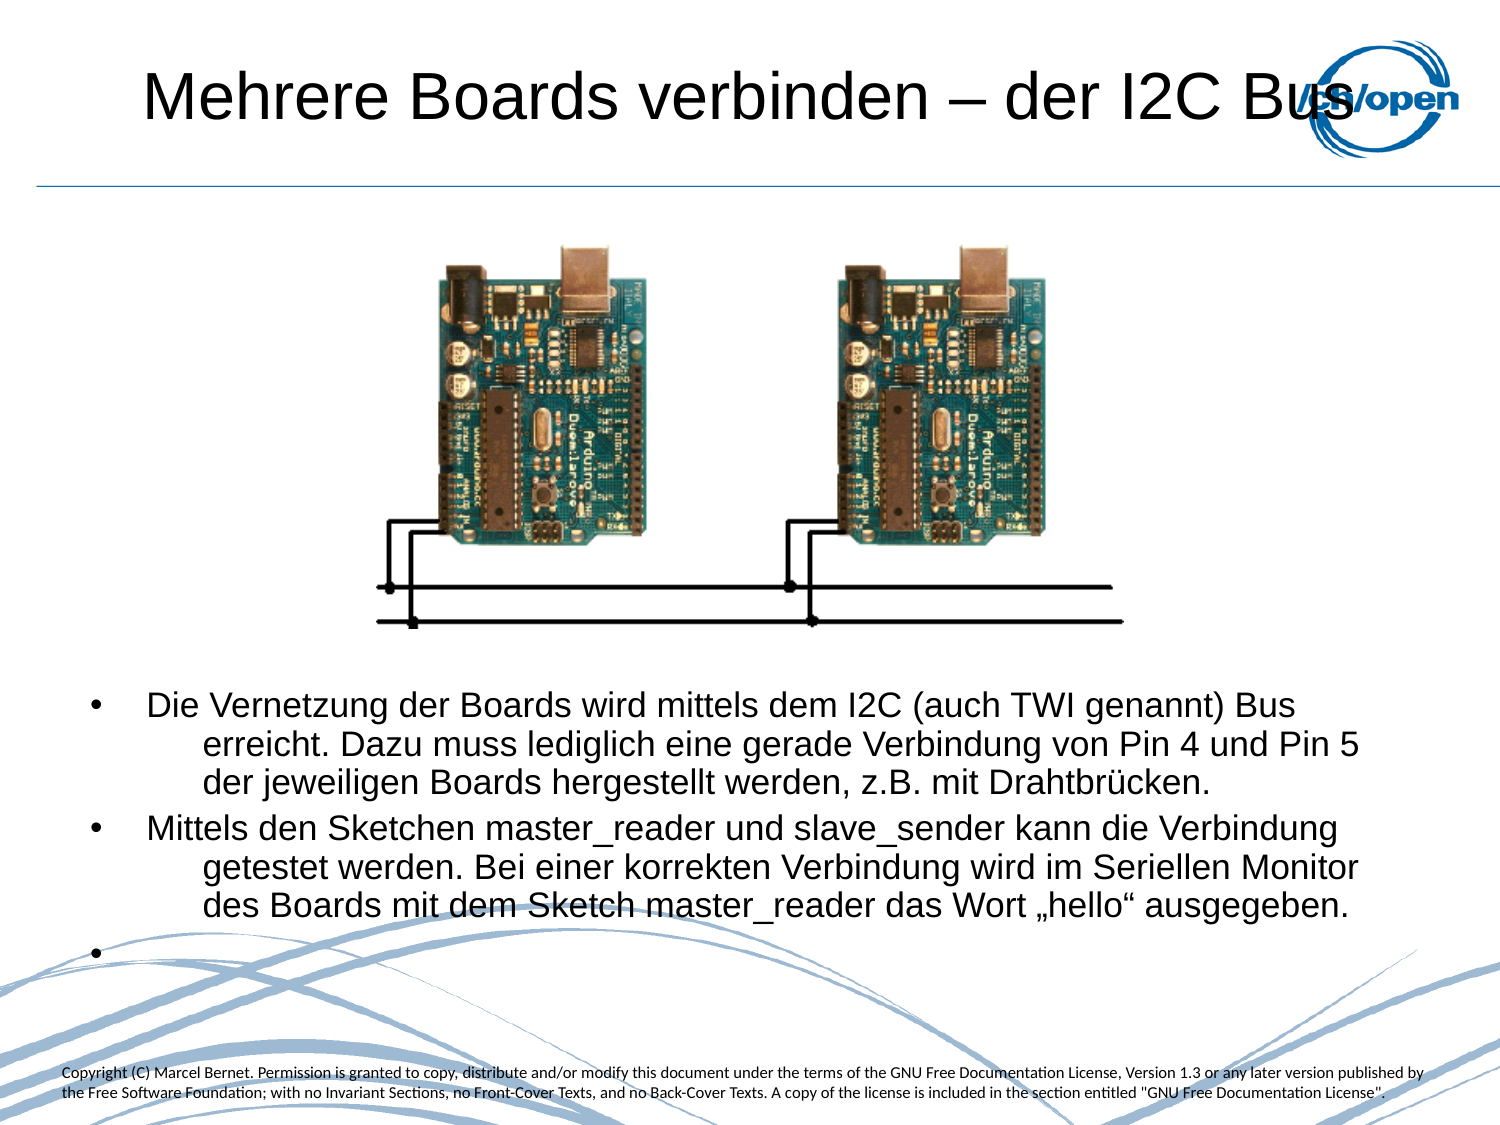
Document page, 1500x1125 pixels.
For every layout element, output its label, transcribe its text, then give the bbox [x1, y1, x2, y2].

picture [376, 231, 1124, 629]
title Mehrere Boards verbinden – der I2C Bus [75, 45, 1426, 165]
list Die Vernetzung der Boards wird mittels dem I2C (auch TWI genannt) Bus erreicht. Dazu muss lediglich eine gerade Verbindung von Pin 4 und Pin 5 der jeweiligen Boards hergestellt werden, z.B. mit Drahtbrücken. Mittels den Sketchen master_reader und slave_sender kann die Verbindung getestet werden. Bei einer korrekten Verbindung wird im Seriellen Monitor des Boards mit dem Sketch master_reader das Wort „hello“ ausgegeben. [75, 679, 1426, 1005]
